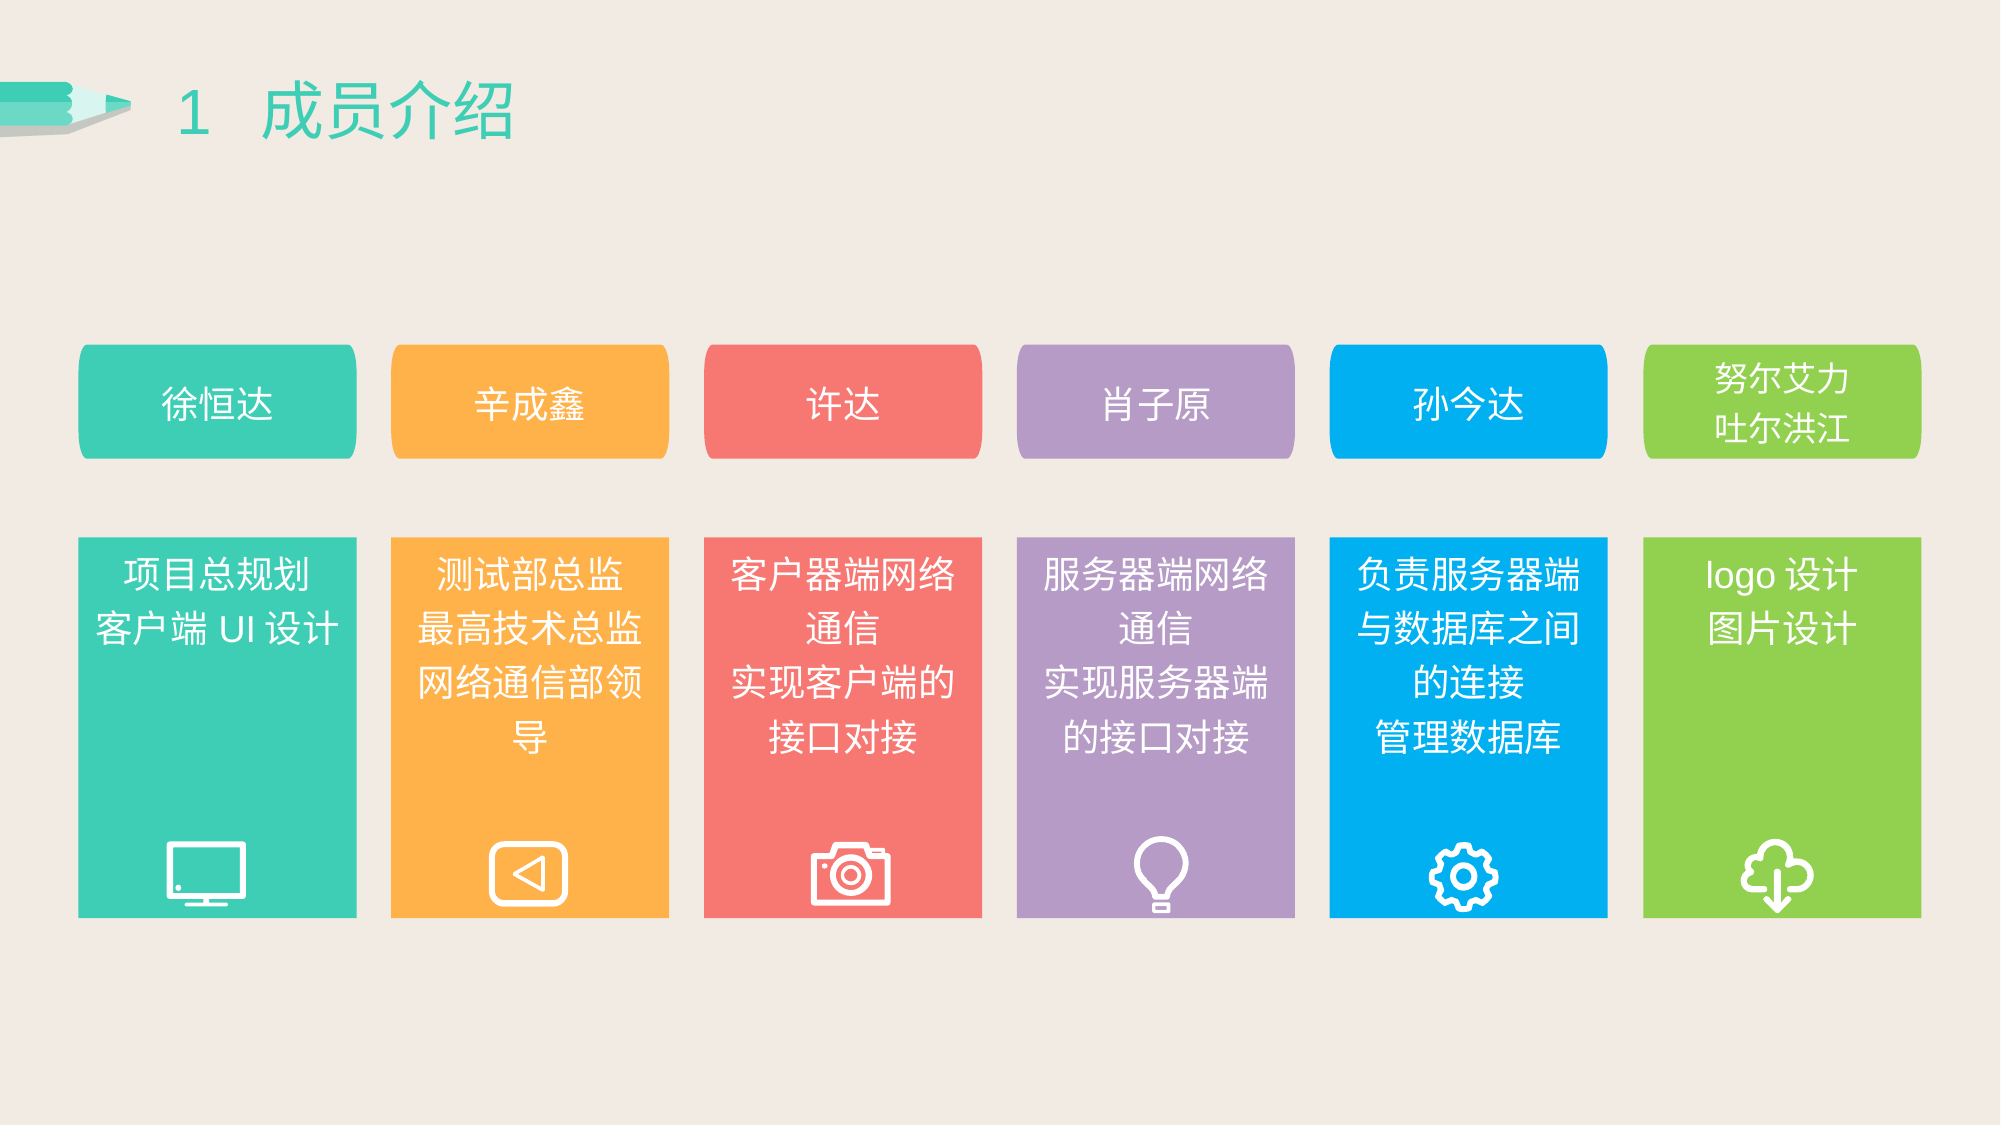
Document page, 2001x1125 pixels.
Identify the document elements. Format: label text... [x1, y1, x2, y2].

text_box 辛成鑫 [391, 344, 670, 459]
text_box 测试部总监 最高技术总监 网络通信部领导 [391, 537, 670, 919]
text_box 肖子原 [1016, 344, 1295, 459]
text_box 努尔艾力 吐尔洪江 [1643, 344, 1922, 459]
text_box [488, 841, 569, 907]
text_box 孙今达 [1329, 344, 1608, 459]
text_box [166, 841, 246, 907]
text_box [810, 841, 891, 906]
text_box 负责服务器端与数据库之间的连接 管理数据库 [1329, 537, 1608, 919]
text_box [1152, 902, 1171, 914]
text_box [1763, 868, 1792, 914]
text_box [1428, 842, 1499, 913]
text_box 客户器端网络通信 实现客户端的接口对接 [704, 537, 983, 919]
text_box [1133, 836, 1189, 900]
text_box 徐恒达 [78, 344, 357, 459]
text_box 项目总规划 客户端UI设计 [78, 537, 357, 919]
picture [0, 0, 2001, 1125]
text_box [1740, 838, 1814, 893]
text_box 1 成员介绍 [161, 60, 1802, 160]
text_box 服务器端网络通信 实现服务器端的接口对接 [1016, 537, 1295, 919]
text_box 许达 [704, 344, 983, 459]
text_box logo设计 图片设计 [1643, 537, 1922, 919]
